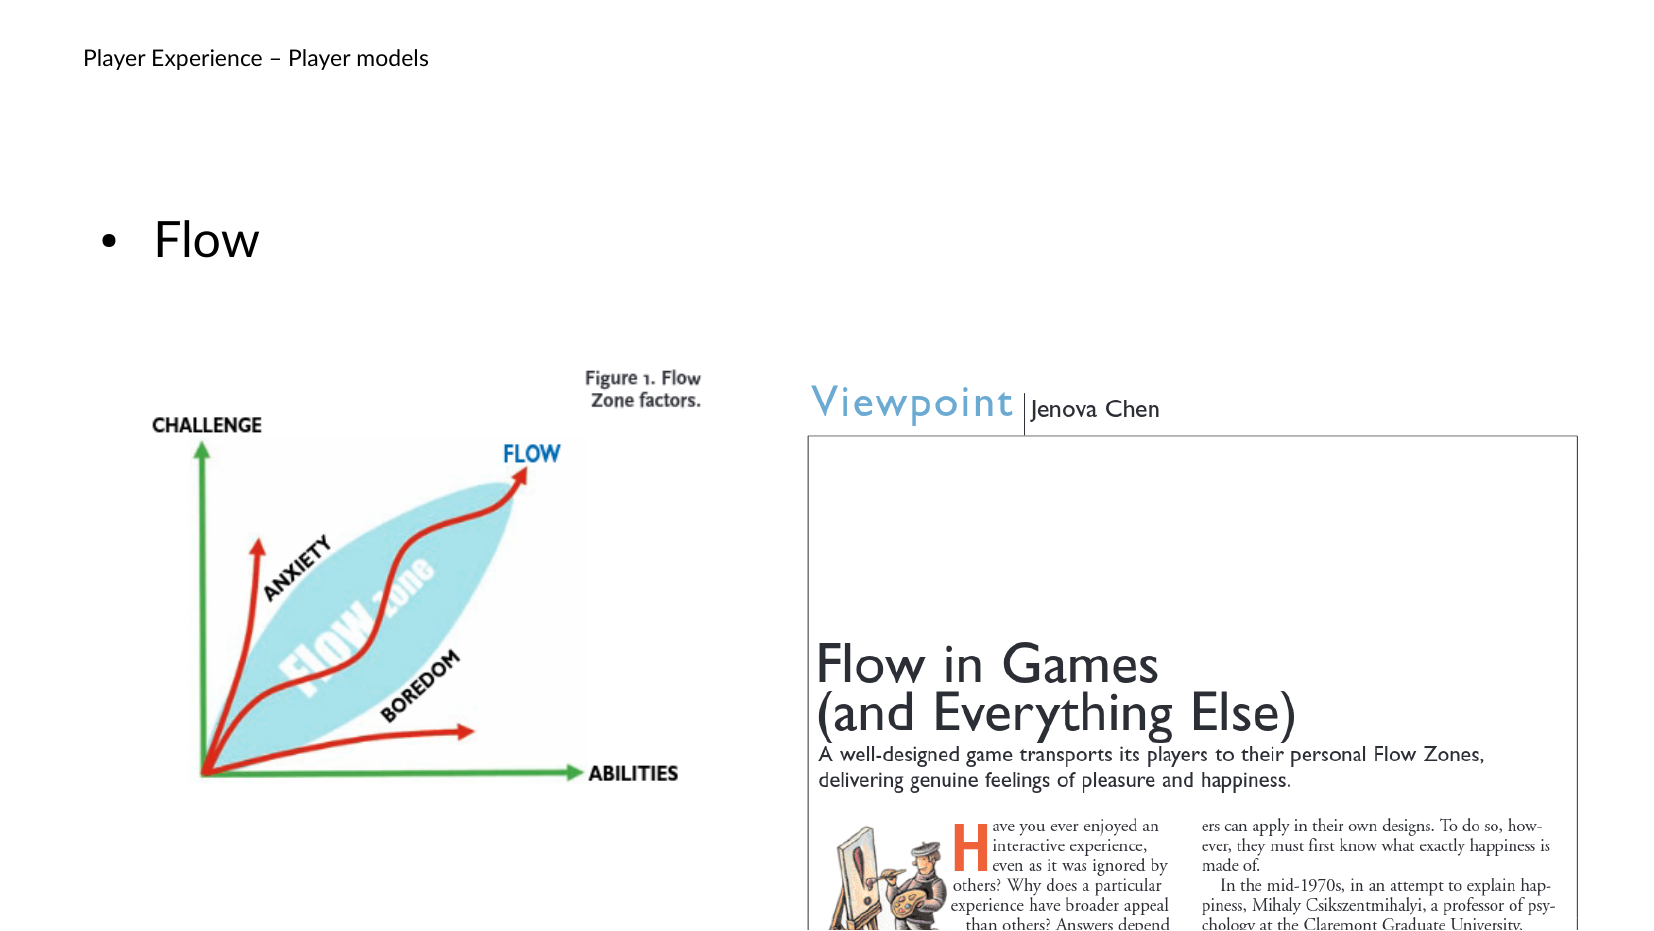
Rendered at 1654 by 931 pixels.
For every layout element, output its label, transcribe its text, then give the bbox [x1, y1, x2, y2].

picture [141, 338, 723, 808]
list Flow [82, 217, 1571, 839]
title Player Experience – Player models [83, 0, 1571, 119]
picture [792, 352, 1599, 930]
